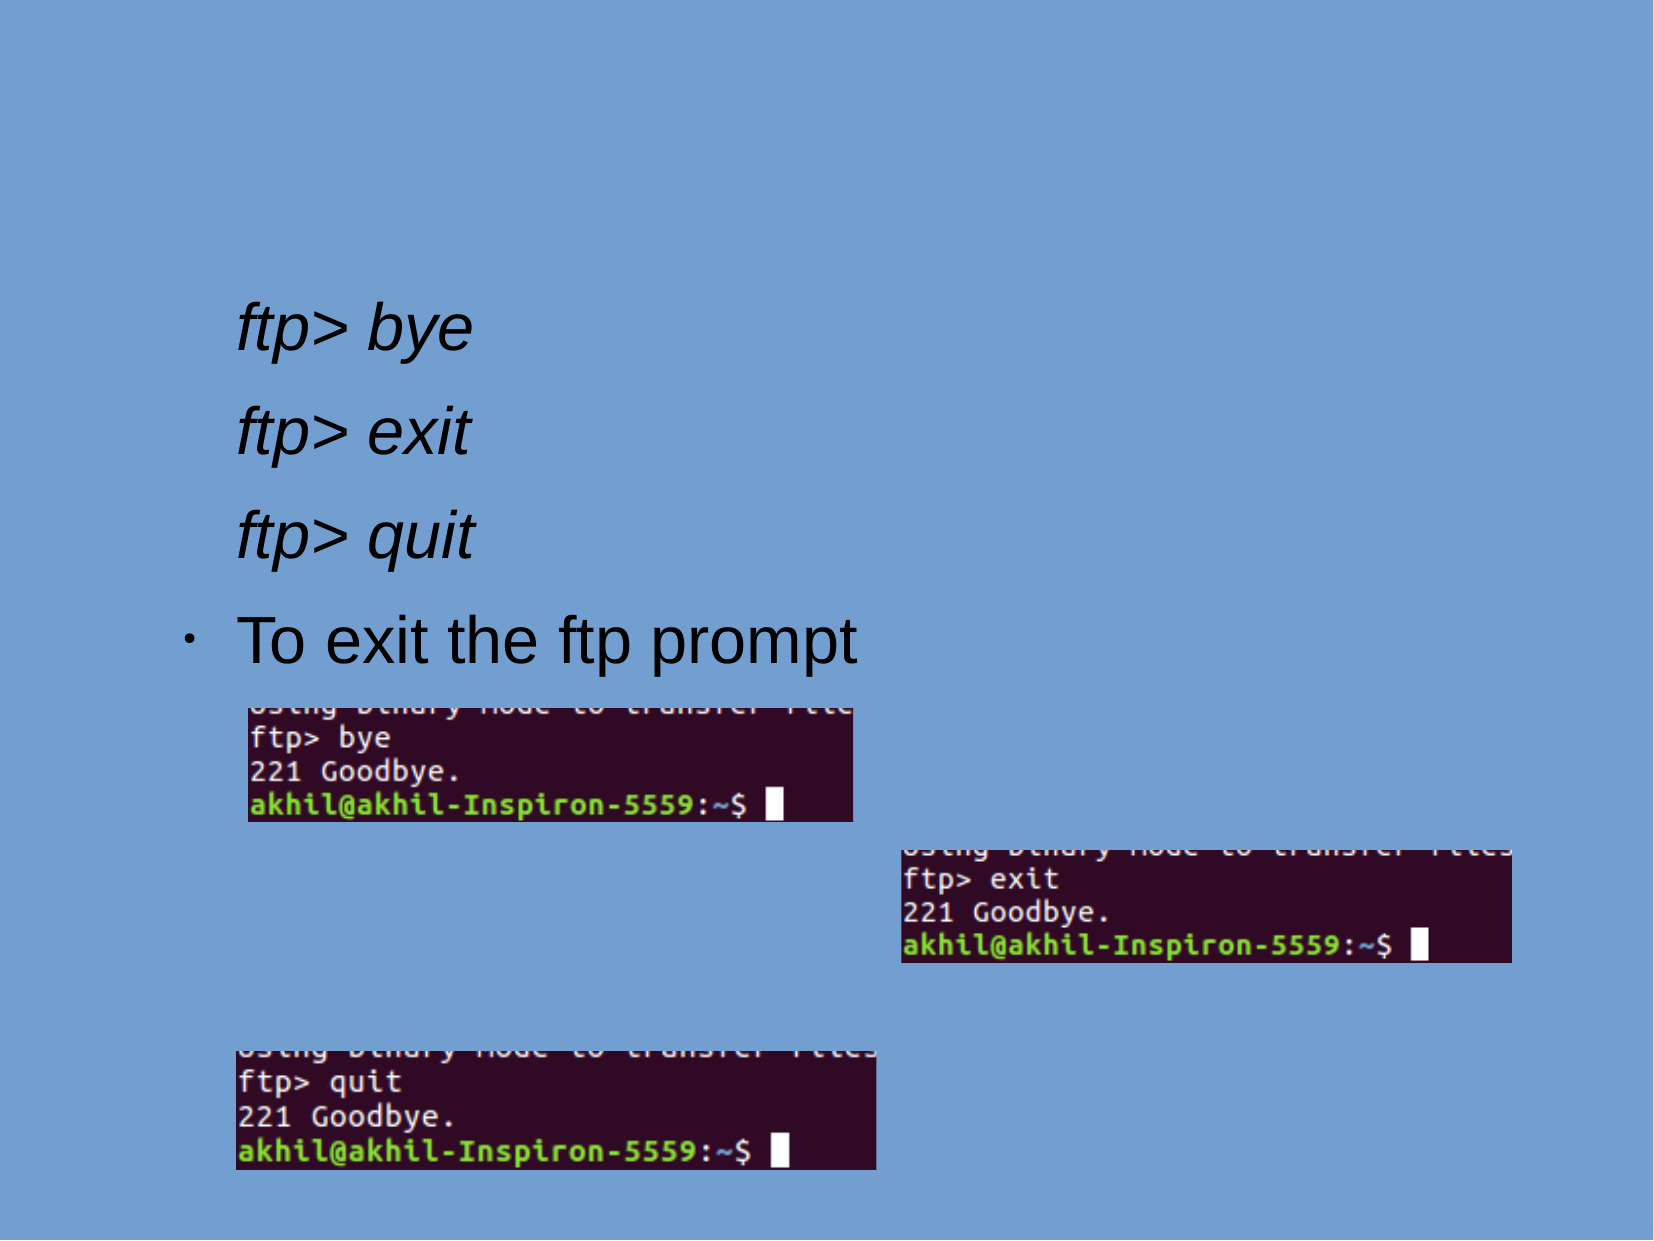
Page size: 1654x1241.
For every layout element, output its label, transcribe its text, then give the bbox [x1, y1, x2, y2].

list ftp> bye ftp> exit ftp> quit To exit the ftp prompt [165, 290, 1654, 1010]
picture [248, 708, 854, 822]
picture [236, 1051, 877, 1170]
picture [901, 850, 1512, 964]
